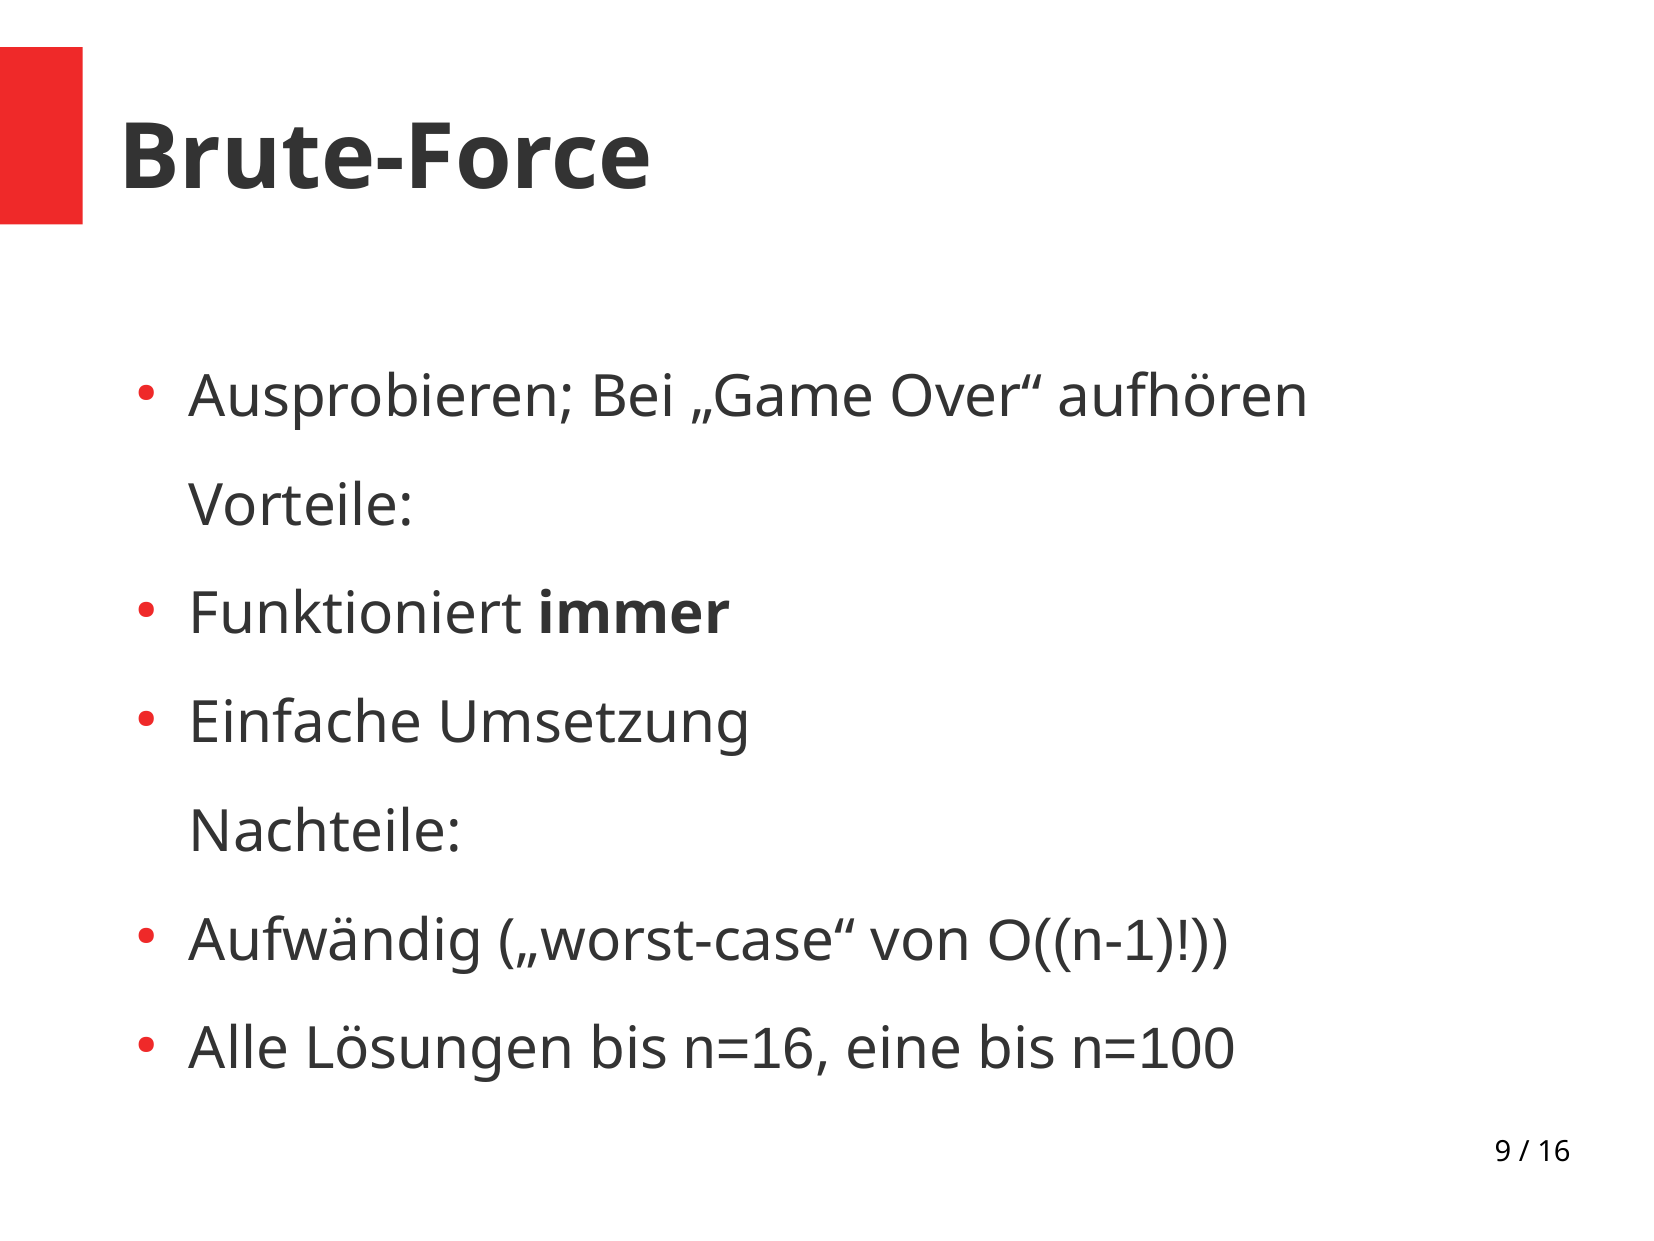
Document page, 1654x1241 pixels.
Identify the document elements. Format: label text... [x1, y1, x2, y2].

title Brute-Force [118, 49, 1571, 257]
list Ausprobieren; Bei „Game Over“ aufhören Vorteile: Funktioniert immer Einfache Umsetzung Nachteile: Aufwändig („worst-case“ von O((n-1)!)) Alle Lösungen bis n=16, eine bis n=100 [118, 354, 1536, 1074]
